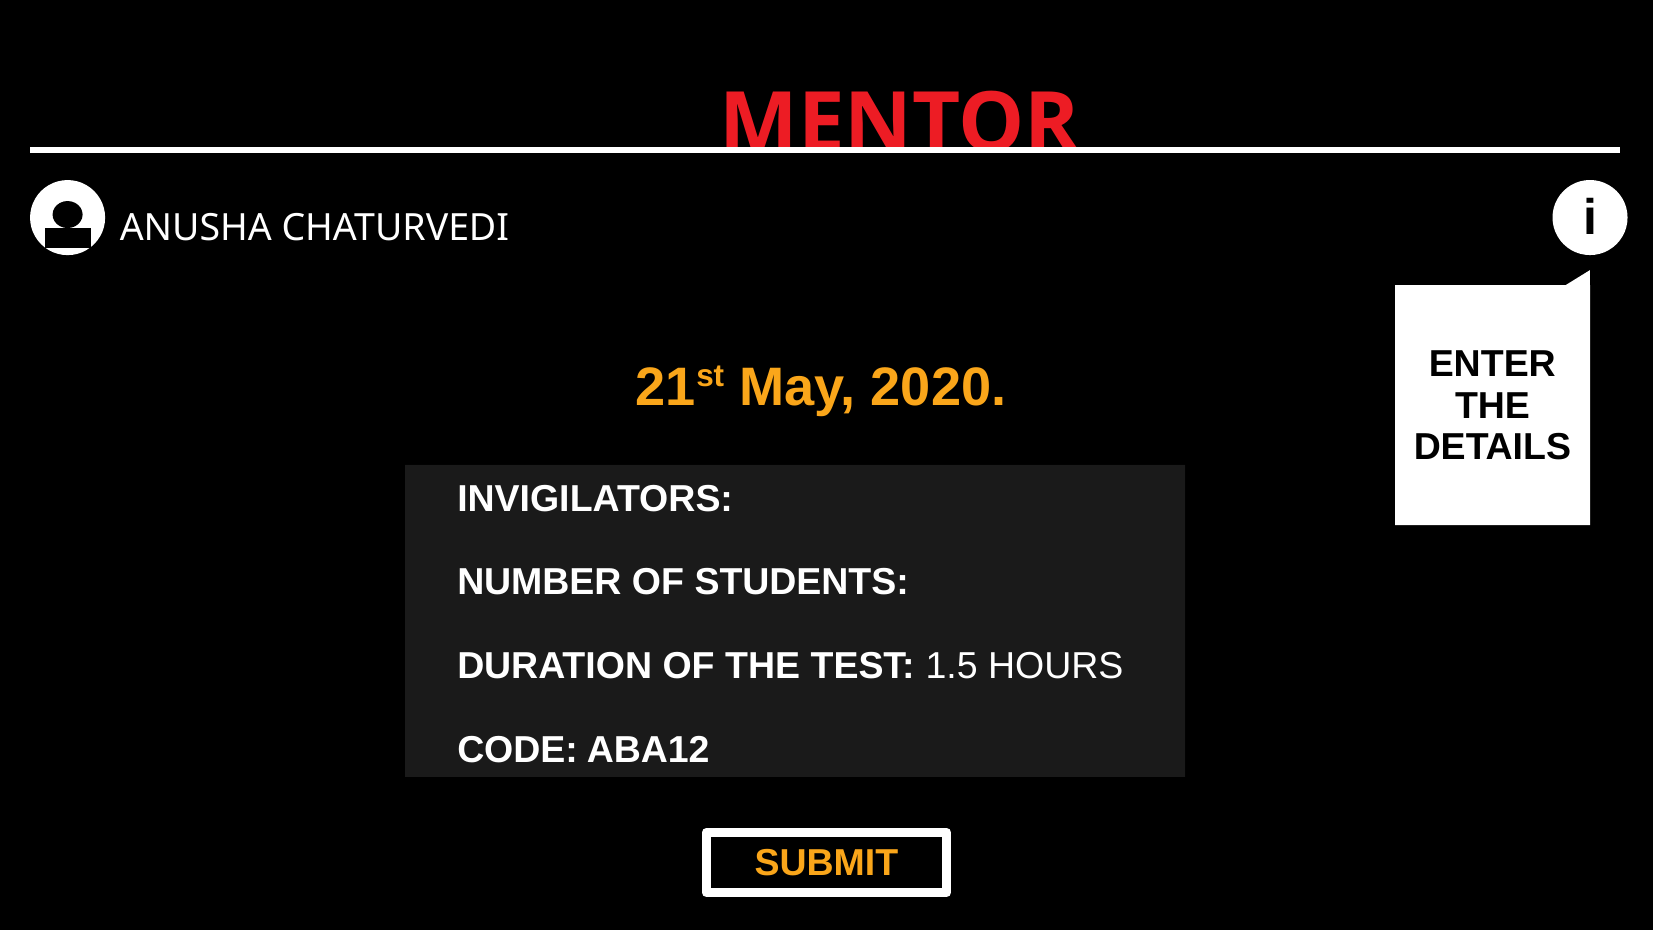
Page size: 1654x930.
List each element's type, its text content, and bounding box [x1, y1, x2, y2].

text_box [405, 464, 442, 777]
text_box 21st May, 2020. [620, 348, 1032, 473]
text_box ANUSHA CHATURVEDI [105, 193, 394, 246]
text_box INVIGILATORS: NUMBER OF STUDENTS: DURATION OF THE TEST: 1.5 HOURS CODE: ABA12 [442, 427, 1178, 856]
text_box [1565, 270, 1590, 286]
text_box i [1552, 180, 1628, 256]
text_box MENTOR [705, 55, 948, 147]
text_box SUBMIT [706, 832, 947, 893]
text_box ENTER THE DETAILS [1395, 285, 1591, 526]
text_box [1178, 464, 1186, 777]
text_box [30, 180, 106, 256]
